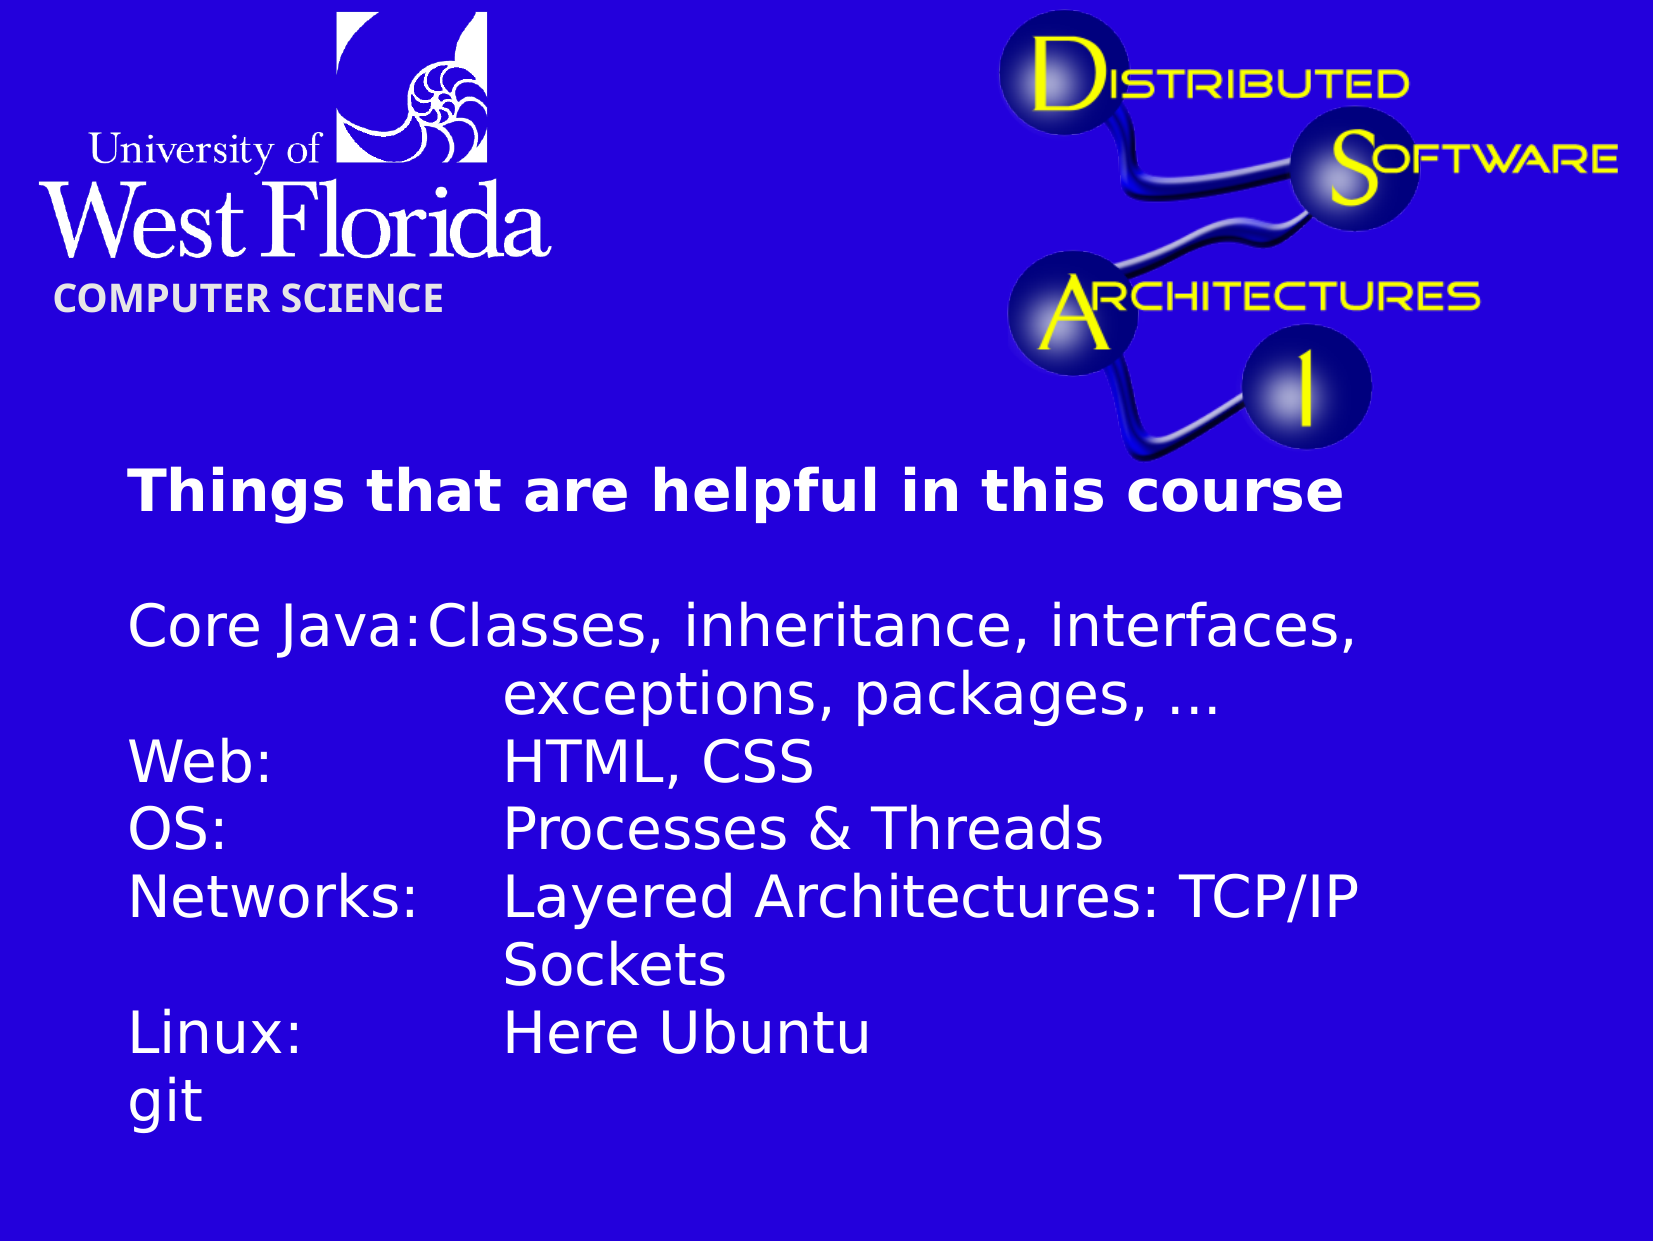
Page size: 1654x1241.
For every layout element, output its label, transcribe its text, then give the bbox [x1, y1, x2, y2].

text_box COMPUTER SCIENCE [37, 262, 563, 334]
text_box Things that are helpful in this course Core Java: Classes, inheritance, interfaces, exceptions, packages, ... Web: HTML, CSS OS: Processes & Threads Networks: Layered Architectures: TCP/IP Sockets Linux: Here Ubuntu git [112, 450, 1613, 1217]
picture [37, 0, 559, 262]
picture [910, 0, 1653, 506]
